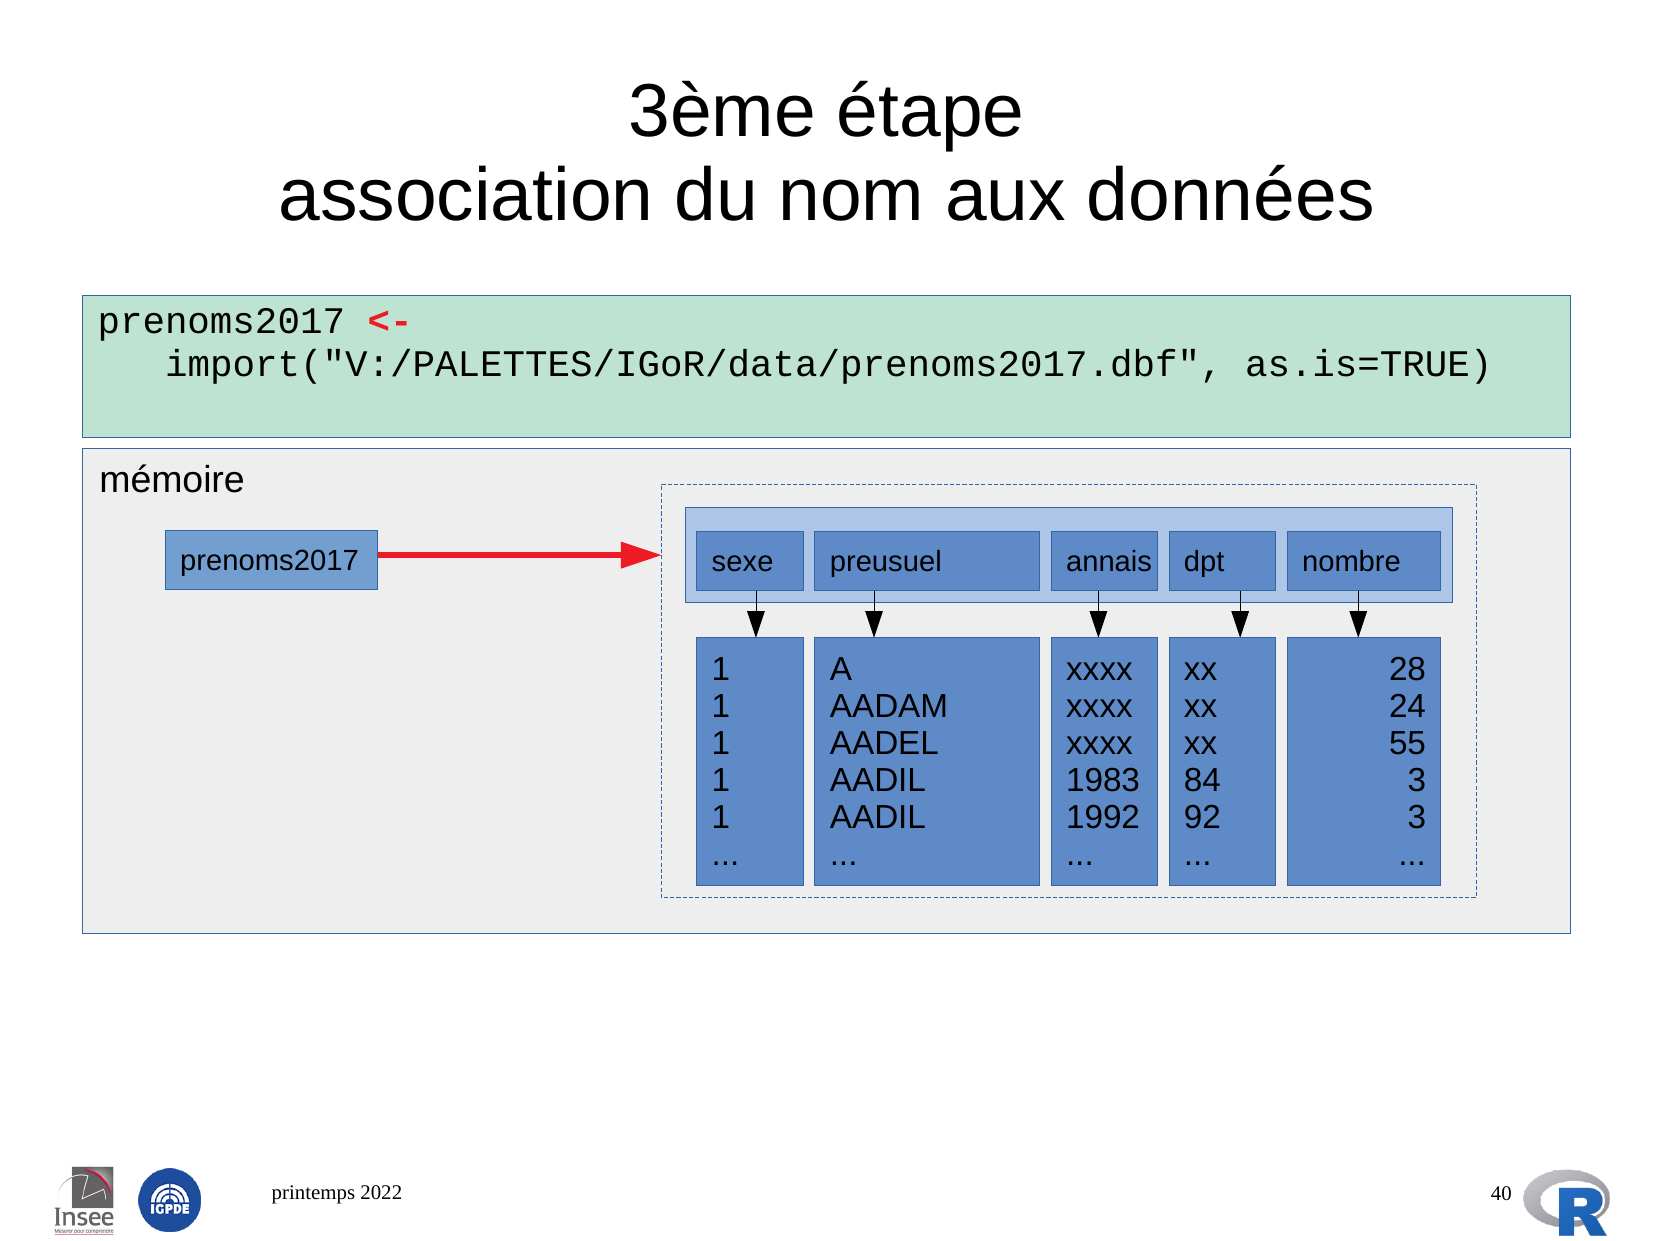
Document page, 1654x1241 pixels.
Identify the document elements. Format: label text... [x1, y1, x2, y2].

text_box prenoms2017 [165, 530, 378, 590]
text_box A AADAM AADEL AADIL AADIL ... [814, 637, 1040, 886]
picture [47, 1163, 120, 1236]
text_box nombre [1287, 531, 1441, 591]
text_box prenoms2017 <- import("V:/PALETTES/IGoR/data/prenoms2017.dbf", as.is=TRUE) [82, 295, 1571, 438]
text_box annais [1051, 531, 1158, 591]
text_box xx xx xx 84 92 ... [1169, 637, 1276, 886]
text_box xxxx xxxx xxxx 1983 1992 ... [1051, 637, 1158, 886]
text_box mémoire [84, 451, 260, 508]
text_box [82, 448, 1571, 934]
text_box preusuel [814, 531, 1040, 591]
text_box 28 24 55 3 3 ... [1287, 637, 1441, 886]
picture [138, 1168, 201, 1232]
picture [1523, 1169, 1610, 1236]
text_box 1 1 1 1 1 ... [696, 637, 804, 886]
title 3ème étape association du nom aux données [82, 49, 1571, 257]
text_box dpt [1169, 531, 1276, 591]
text_box sexe [696, 531, 804, 591]
